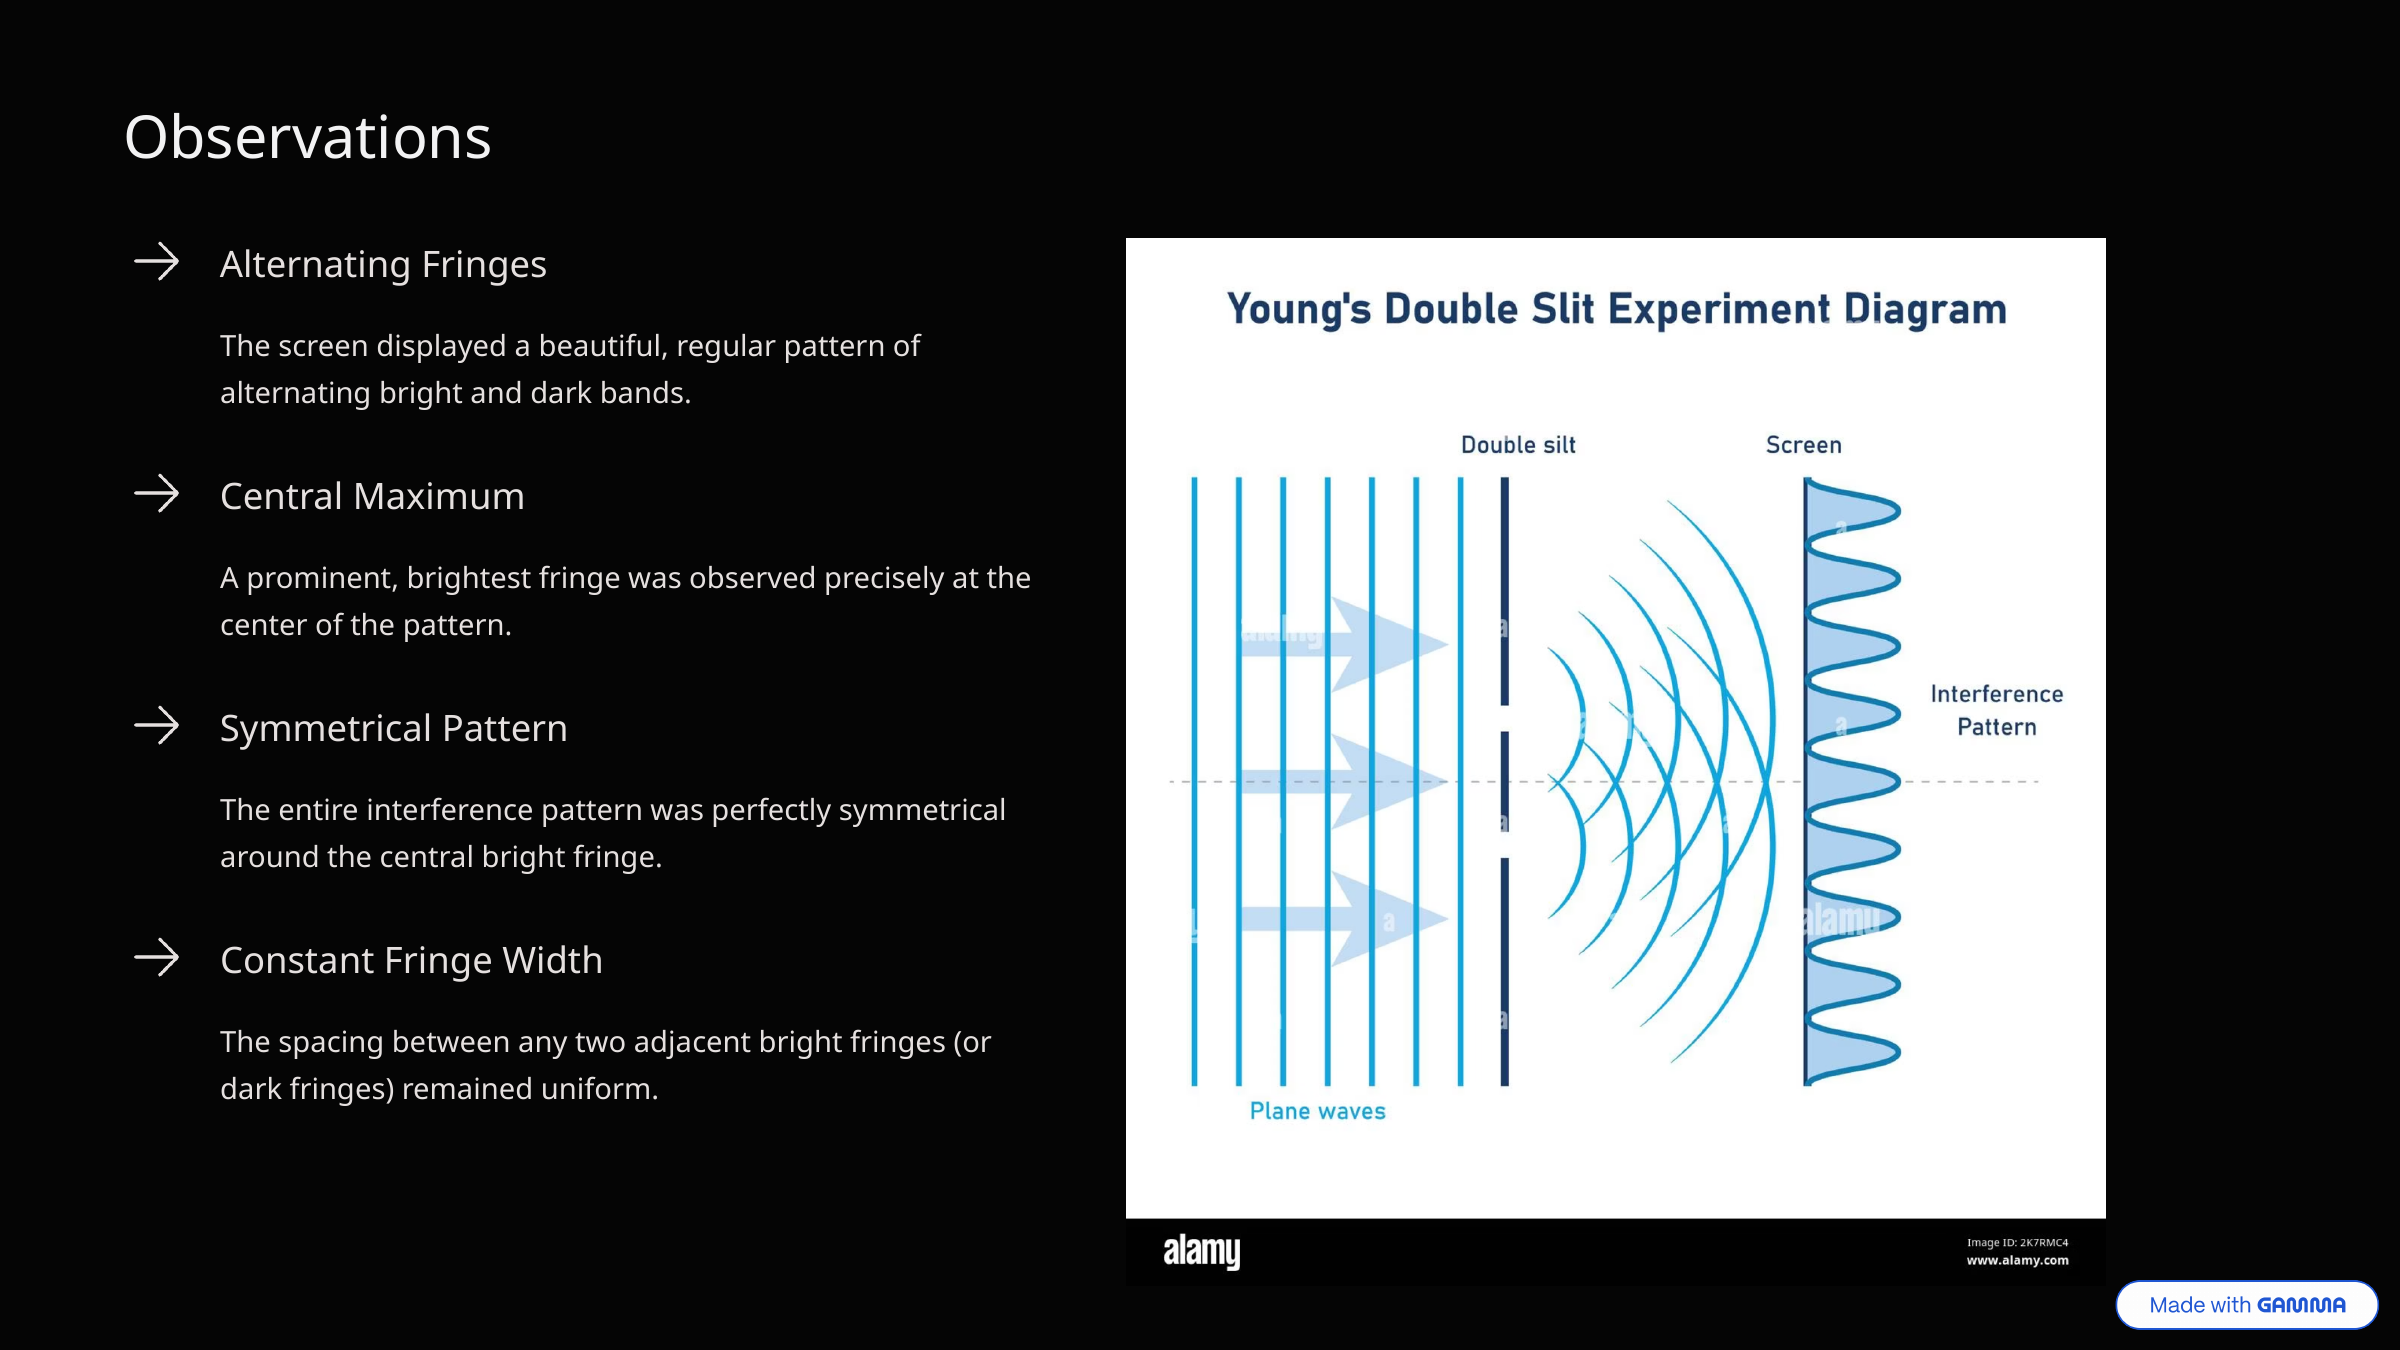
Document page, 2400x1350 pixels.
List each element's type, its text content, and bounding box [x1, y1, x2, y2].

text_box The spacing between any two adjacent bright fringes (or dark fringes) remained uniform. [220, 1011, 1053, 1107]
text_box Symmetrical Pattern [220, 702, 597, 750]
picture [1126, 238, 2389, 1339]
text_box Constant Fringe Width [220, 934, 631, 982]
text_box A prominent, brightest fringe was observed precisely at the center of the pattern. [220, 547, 1053, 643]
picture [134, 929, 179, 986]
picture [134, 465, 179, 522]
text_box Alternating Fringes [220, 238, 594, 286]
text_box The screen displayed a beautiful, regular pattern of alternating bright and dark bands. [220, 315, 1053, 411]
picture [134, 233, 179, 290]
text_box The entire interference pattern was perfectly symmetrical around the central bright fringe. [220, 779, 1053, 875]
text_box Observations [123, 96, 721, 172]
picture [134, 697, 179, 754]
text_box Central Maximum [220, 470, 594, 518]
